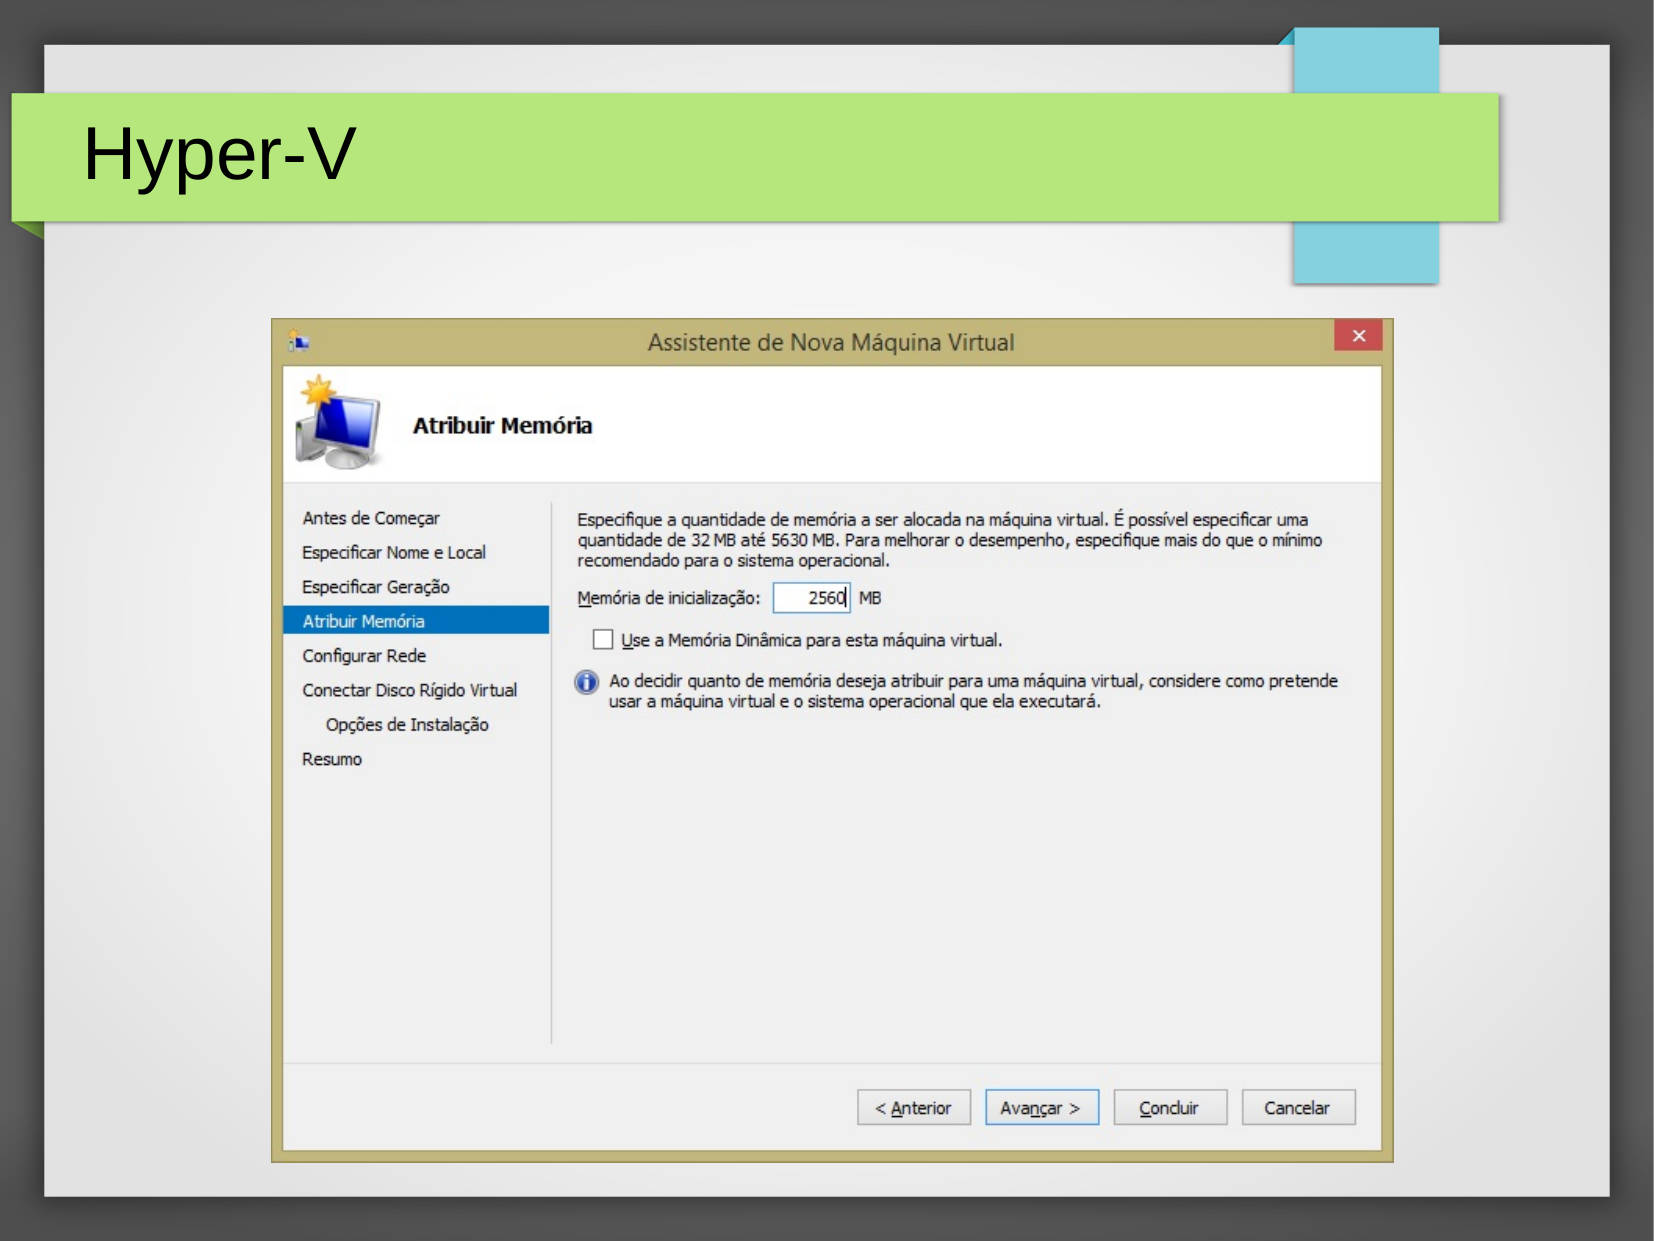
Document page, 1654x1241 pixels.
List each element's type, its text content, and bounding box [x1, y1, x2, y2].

picture [0, 0, 1654, 1241]
title Hyper-V [82, 94, 1264, 213]
